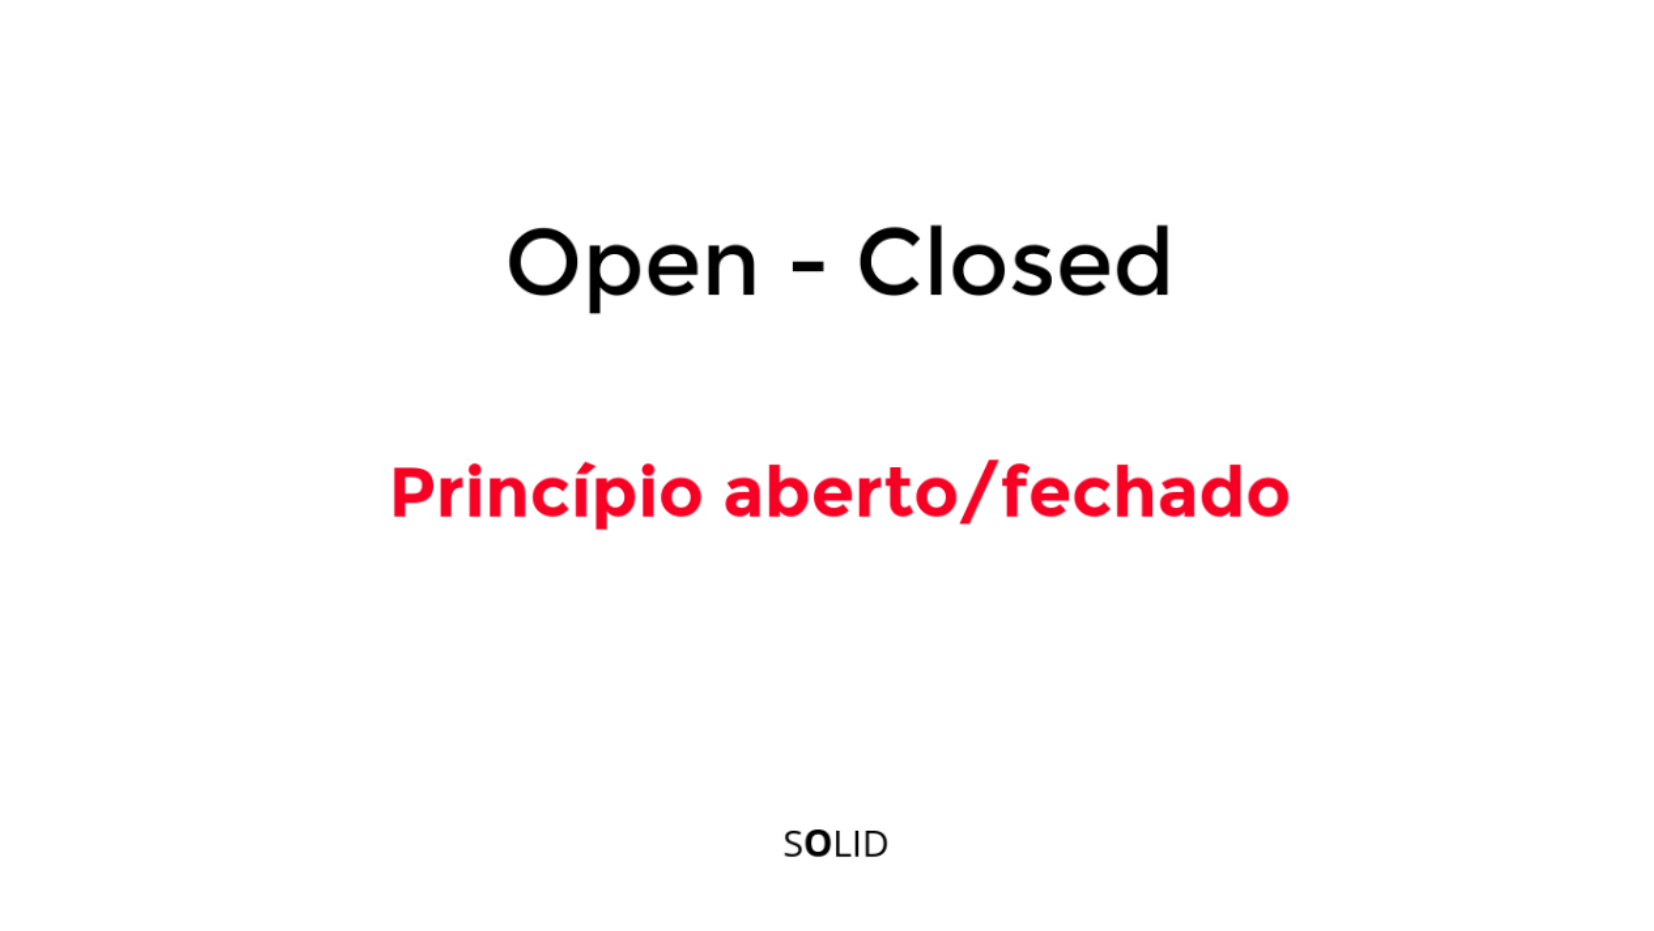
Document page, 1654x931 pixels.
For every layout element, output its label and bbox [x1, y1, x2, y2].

picture [257, 0, 1401, 930]
